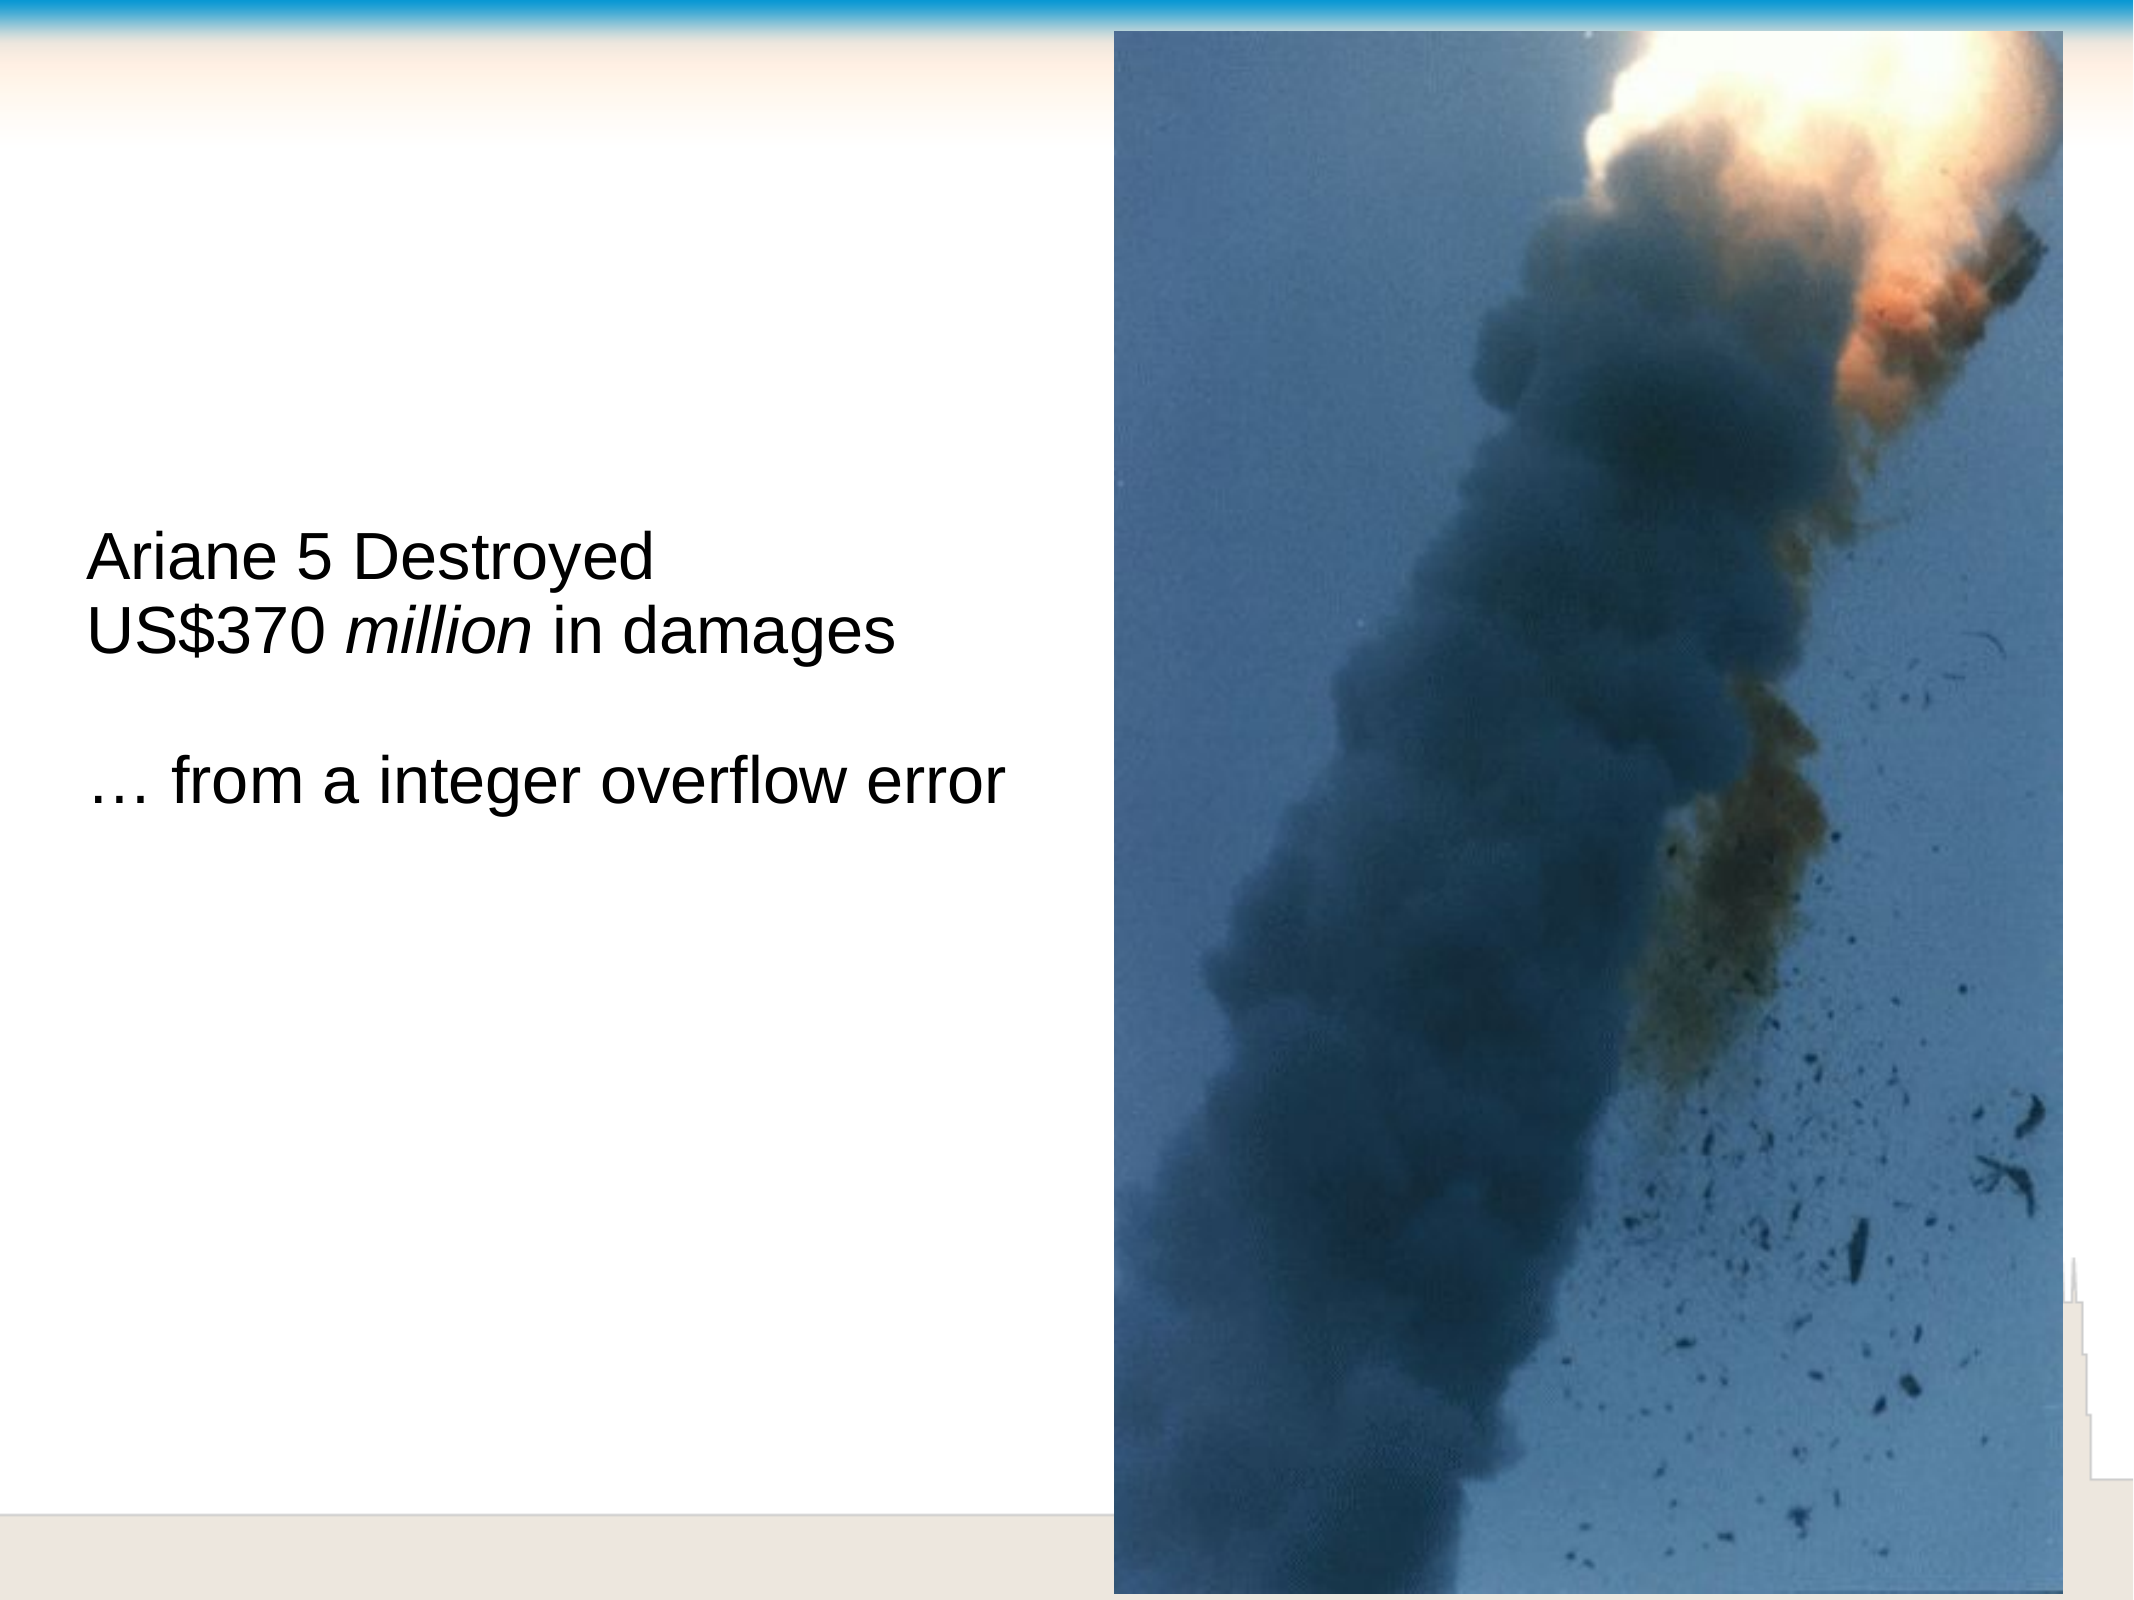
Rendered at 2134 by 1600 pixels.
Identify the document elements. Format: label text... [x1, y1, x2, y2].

picture [0, 4, 2134, 1600]
subtitle Ariane 5 Destroyed US$370 million in damages … from a integer overflow error [62, 364, 1126, 1421]
